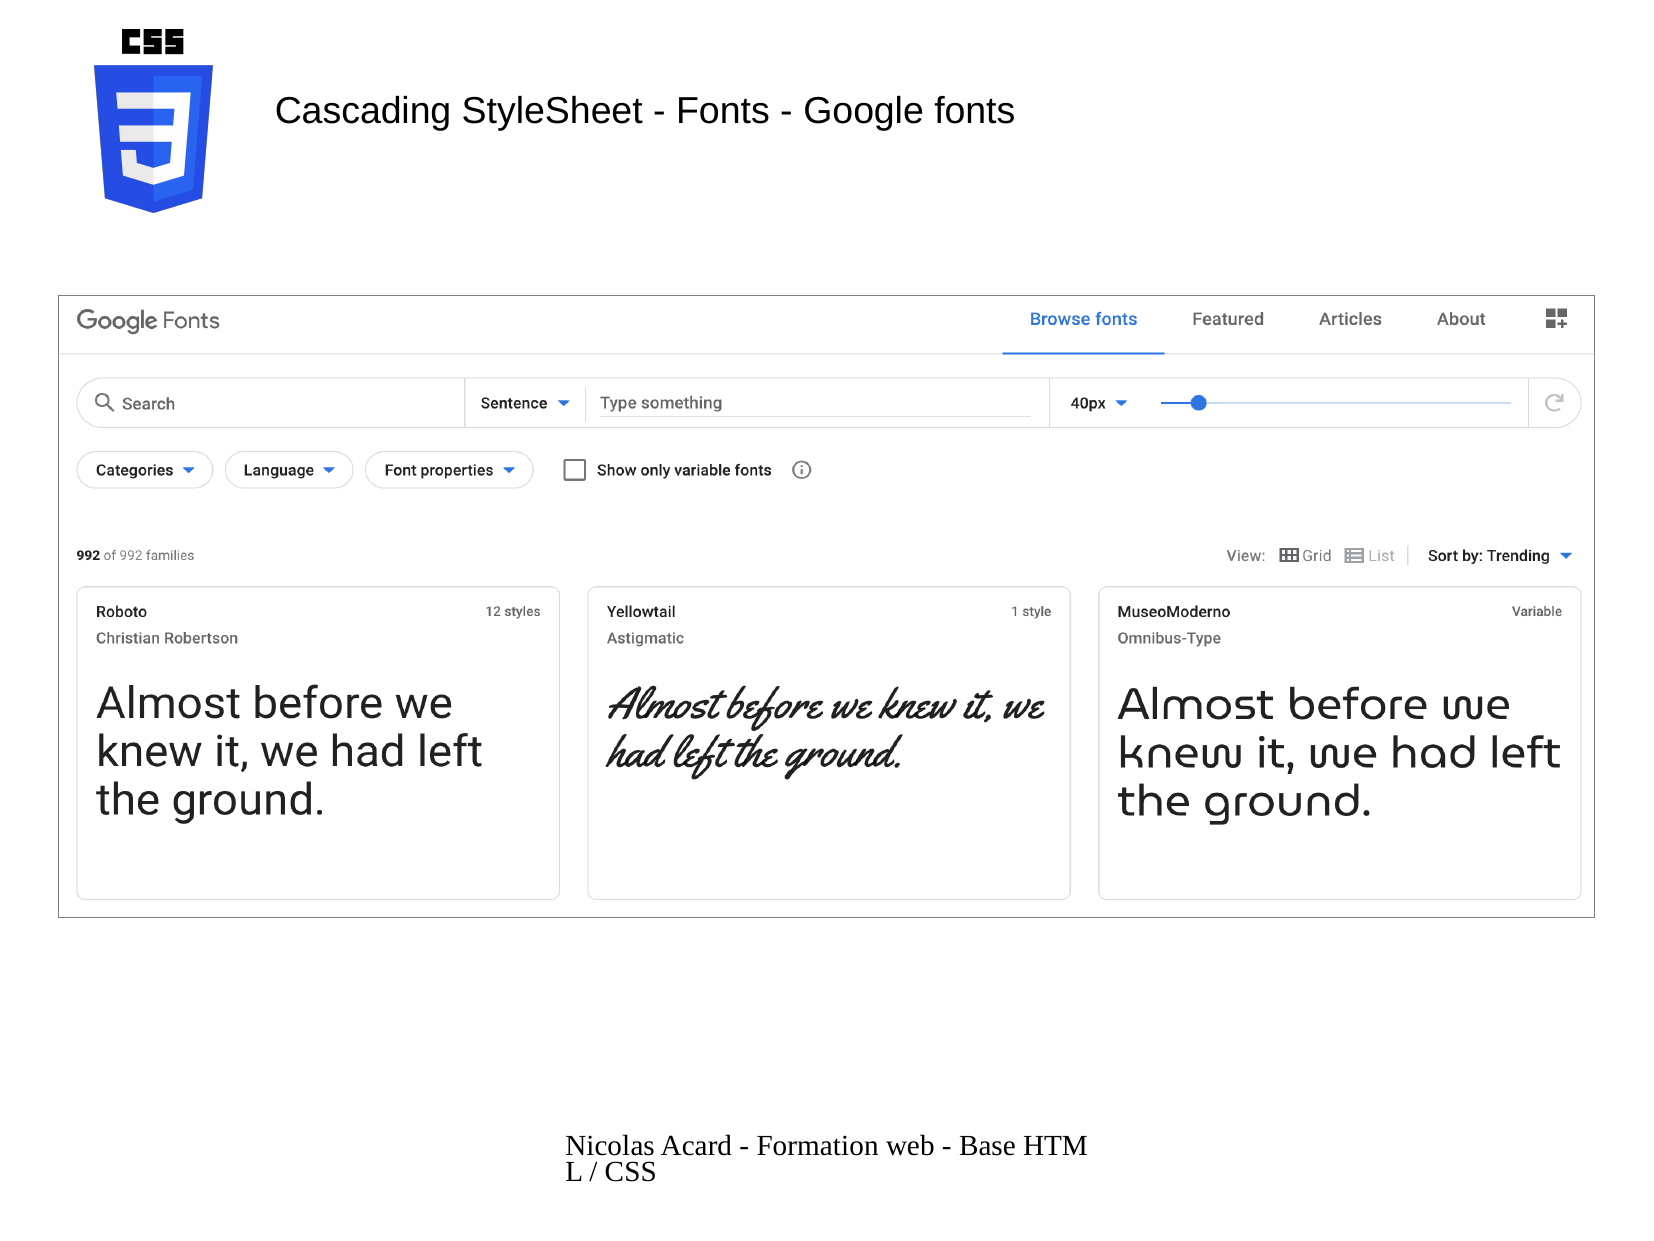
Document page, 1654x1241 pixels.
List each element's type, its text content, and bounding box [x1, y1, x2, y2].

text_box Cascading StyleSheet - Fonts - Google fonts [260, 82, 1194, 140]
picture [94, 29, 213, 213]
picture [58, 295, 1595, 918]
